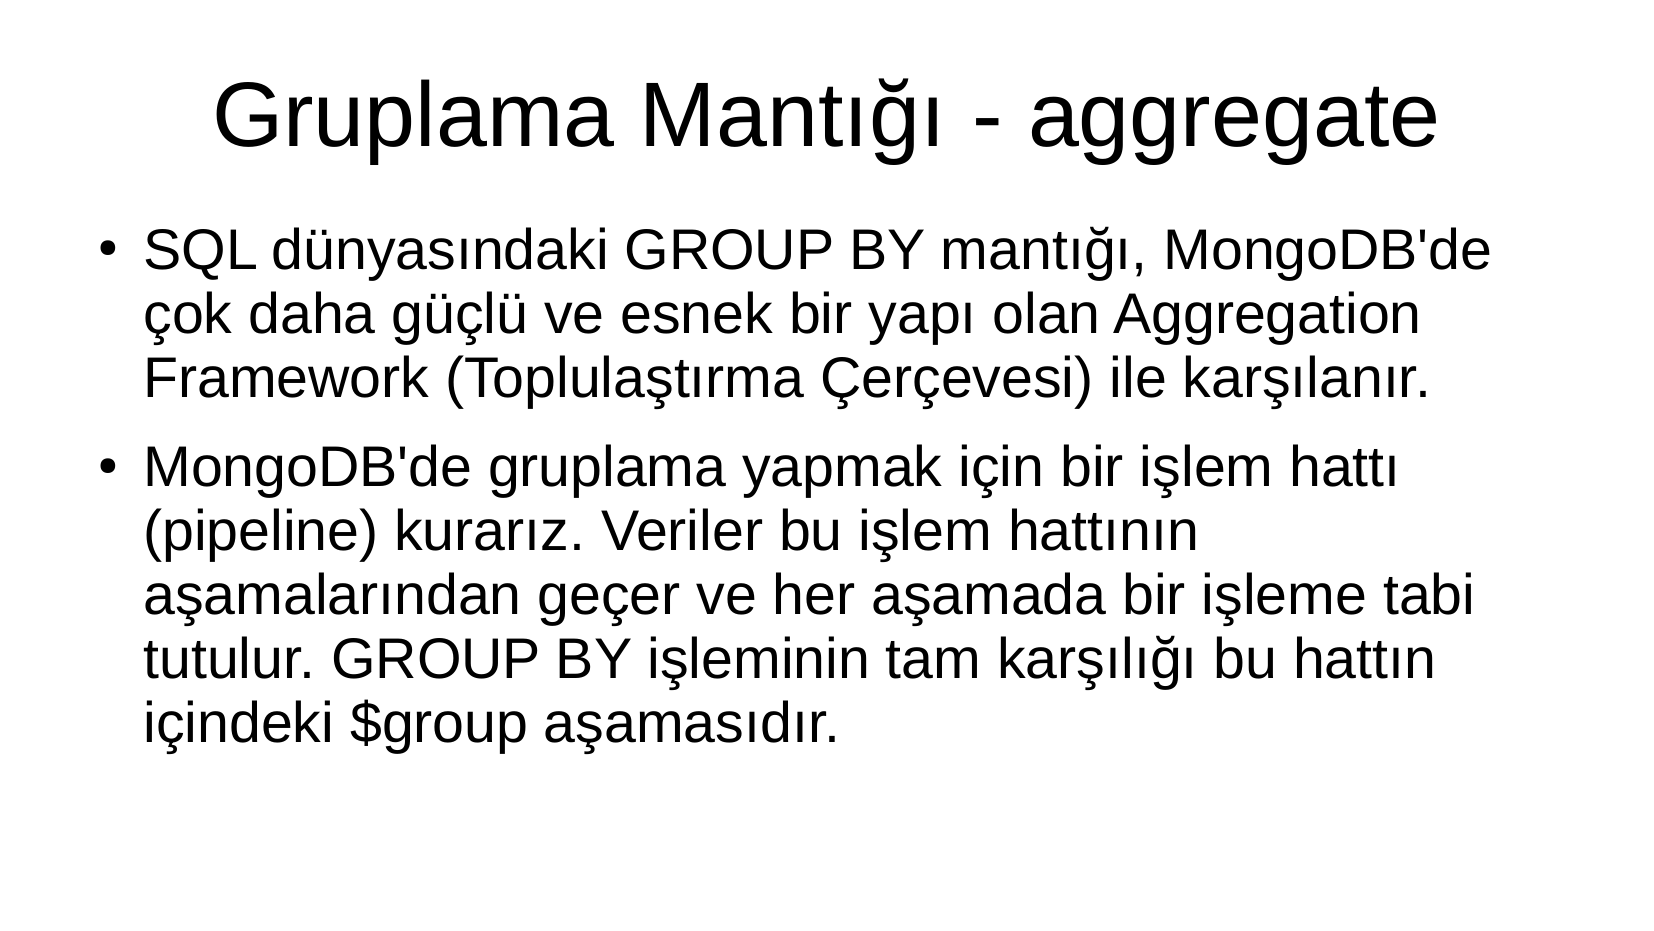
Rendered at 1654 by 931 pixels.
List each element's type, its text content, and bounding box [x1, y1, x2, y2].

list SQL dünyasındaki GROUP BY mantığı, MongoDB'de çok daha güçlü ve esnek bir yapı olan Aggregation Framework (Toplulaştırma Çerçevesi) ile karşılanır. MongoDB'de gruplama yapmak için bir işlem hattı (pipeline) kurarız. Veriler bu işlem hattının aşamalarından geçer ve her aşamada bir işleme tabi tutulur. GROUP BY işleminin tam karşılığı bu hattın içindeki $group aşamasıdır. [82, 217, 1571, 758]
title Gruplama Mantığı - aggregate [82, 37, 1571, 193]
